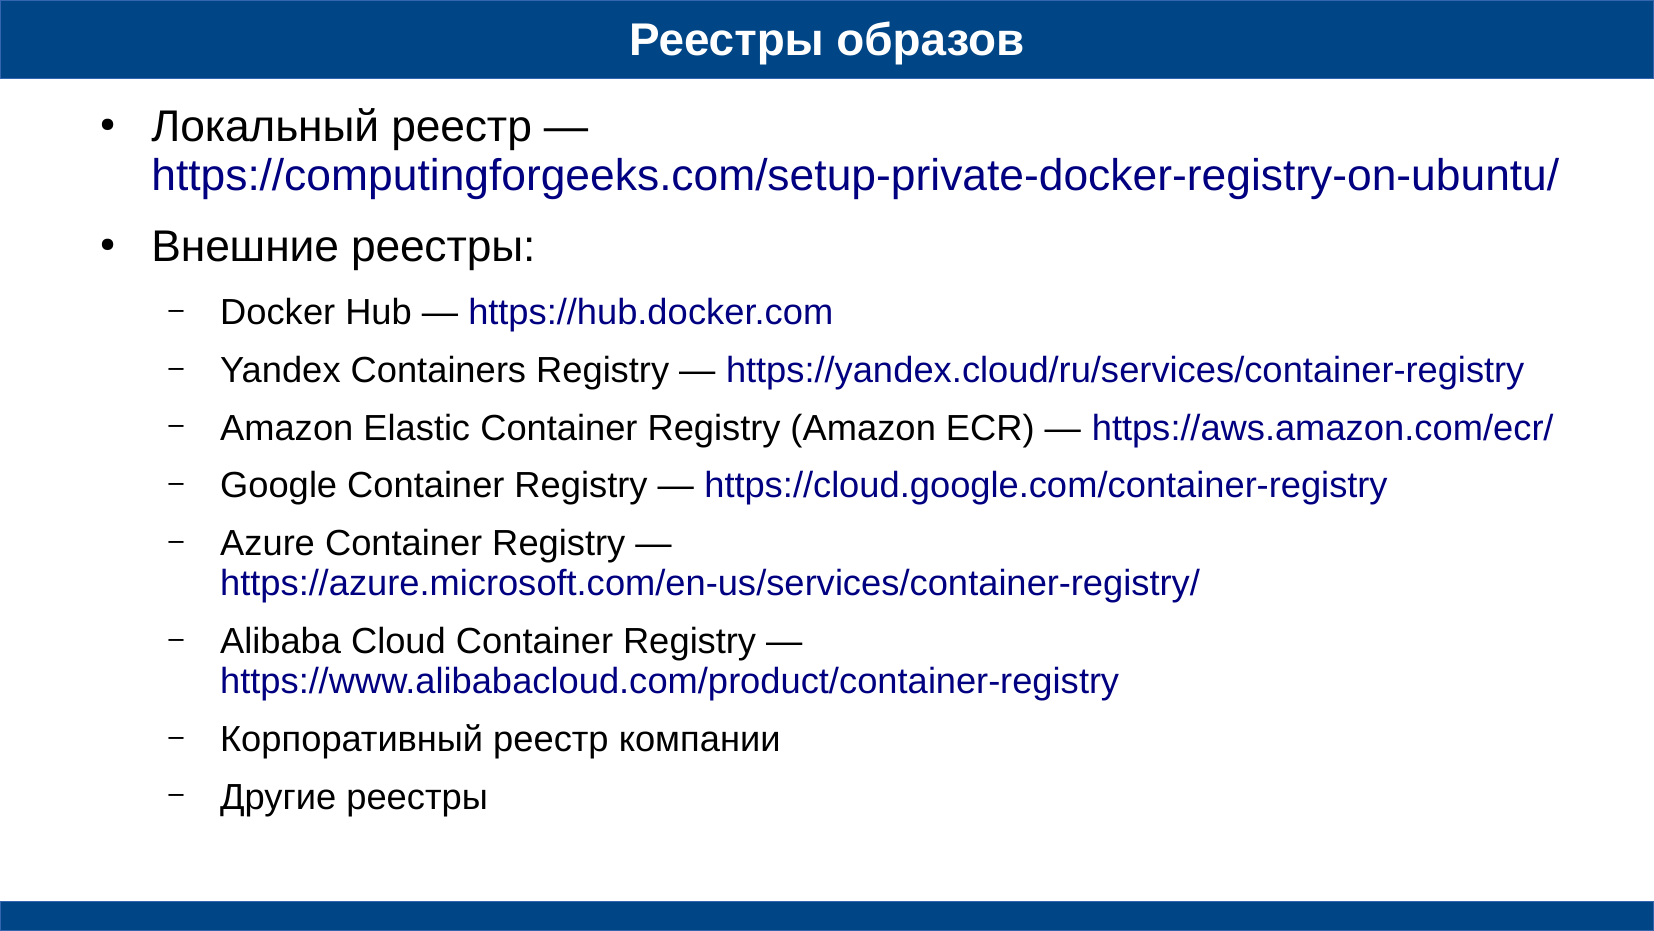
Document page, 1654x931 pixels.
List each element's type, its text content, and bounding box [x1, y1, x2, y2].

title Реестры образов [0, 0, 1654, 79]
list Локальный реестр — https://computingforgeeks.com/setup-private-docker-registry-on-ubuntu/ Внешние реестры: Docker Hub — https://hub.docker.com Yandex Containers Registry — https://yandex.cloud/ru/services/container-registry Amazon Elastic Container Registry (Amazon ECR) — https://aws.amazon.com/ecr/ Google Container Registry — https://cloud.google.com/container-registry Azure Container Registry — https://azure.microsoft.com/en-us/services/container-registry/ Alibaba Cloud Container Registry — https://www.alibabacloud.com/product/container-registry Корпоративный реестр компании Другие реестры [82, 101, 1571, 901]
